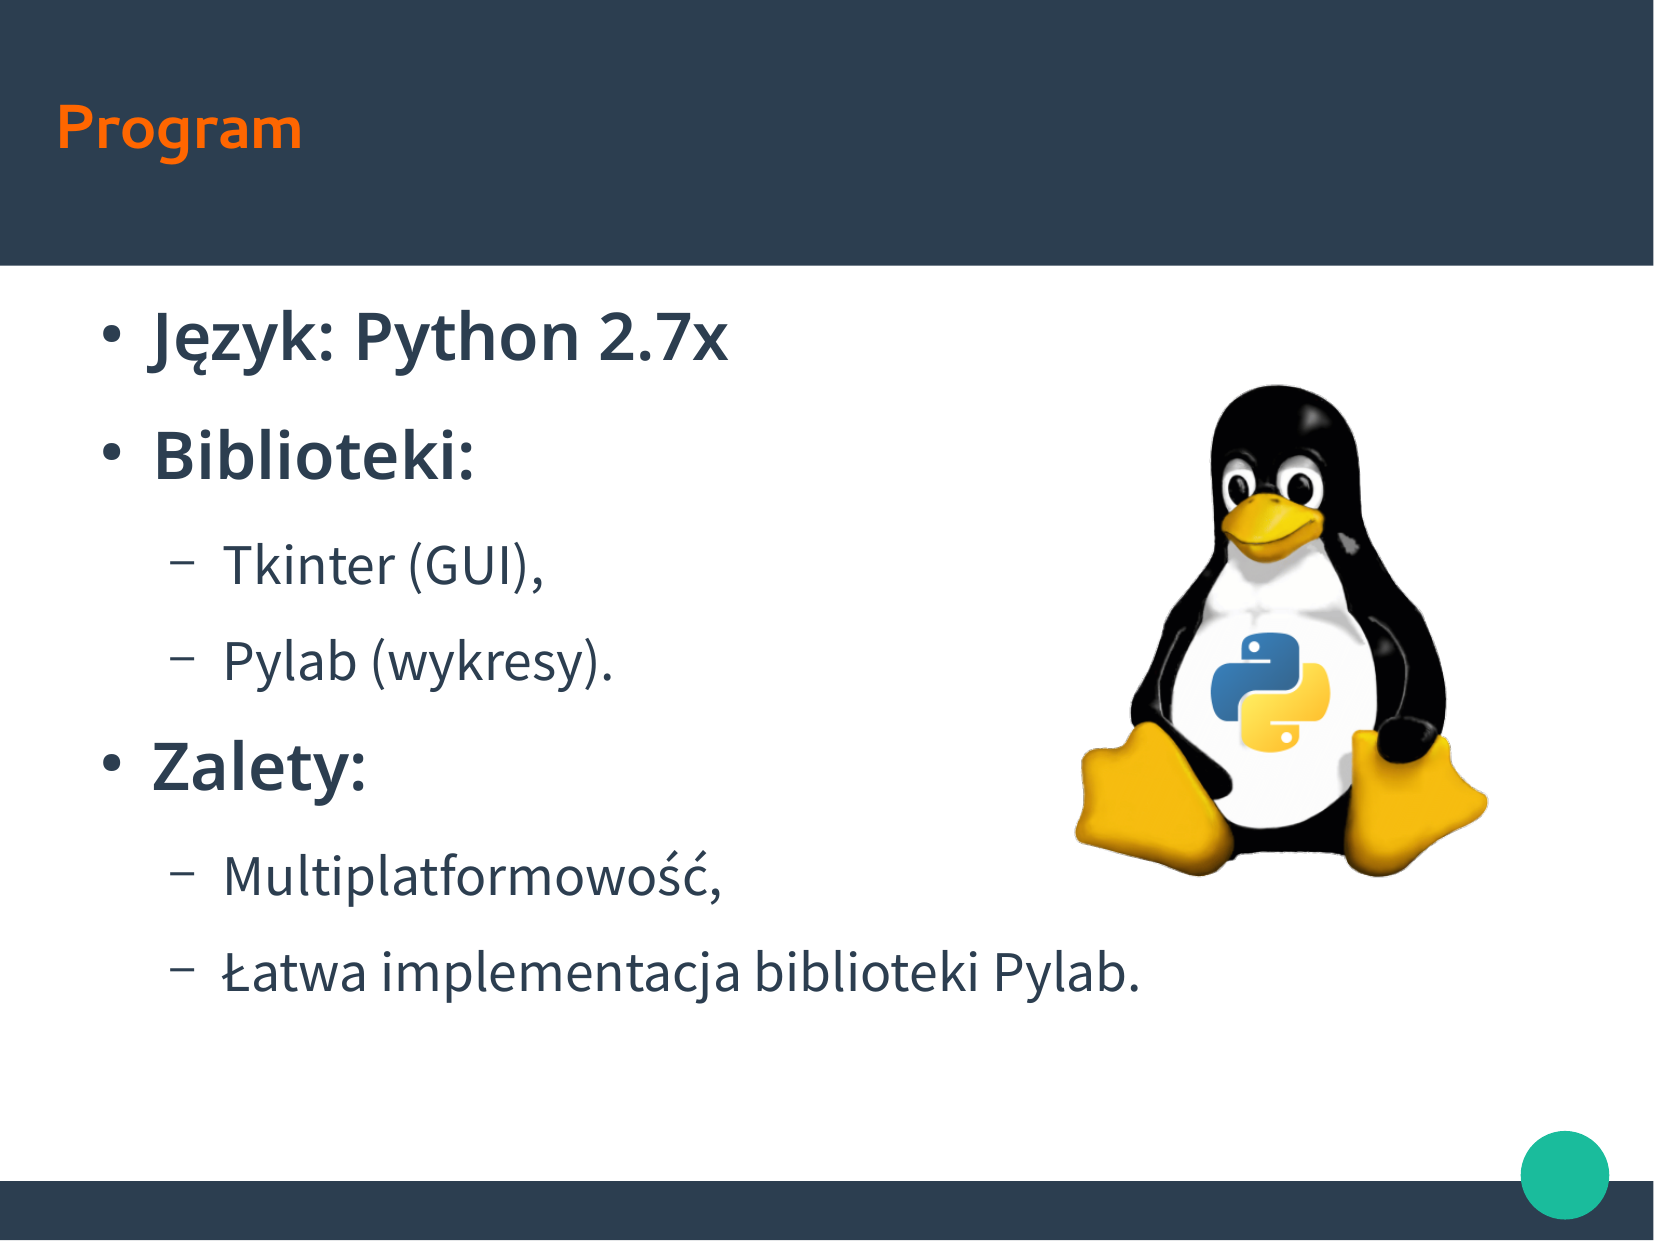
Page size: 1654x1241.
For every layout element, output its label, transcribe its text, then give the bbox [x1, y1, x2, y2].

picture [1065, 374, 1497, 888]
title Program [59, 49, 1595, 207]
list Język: Python 2.7x Biblioteki: Tkinter (GUI), Pylab (wykresy). Zalety: Multiplatformowość, Łatwa implementacja biblioteki Pylab. [82, 290, 1571, 1010]
